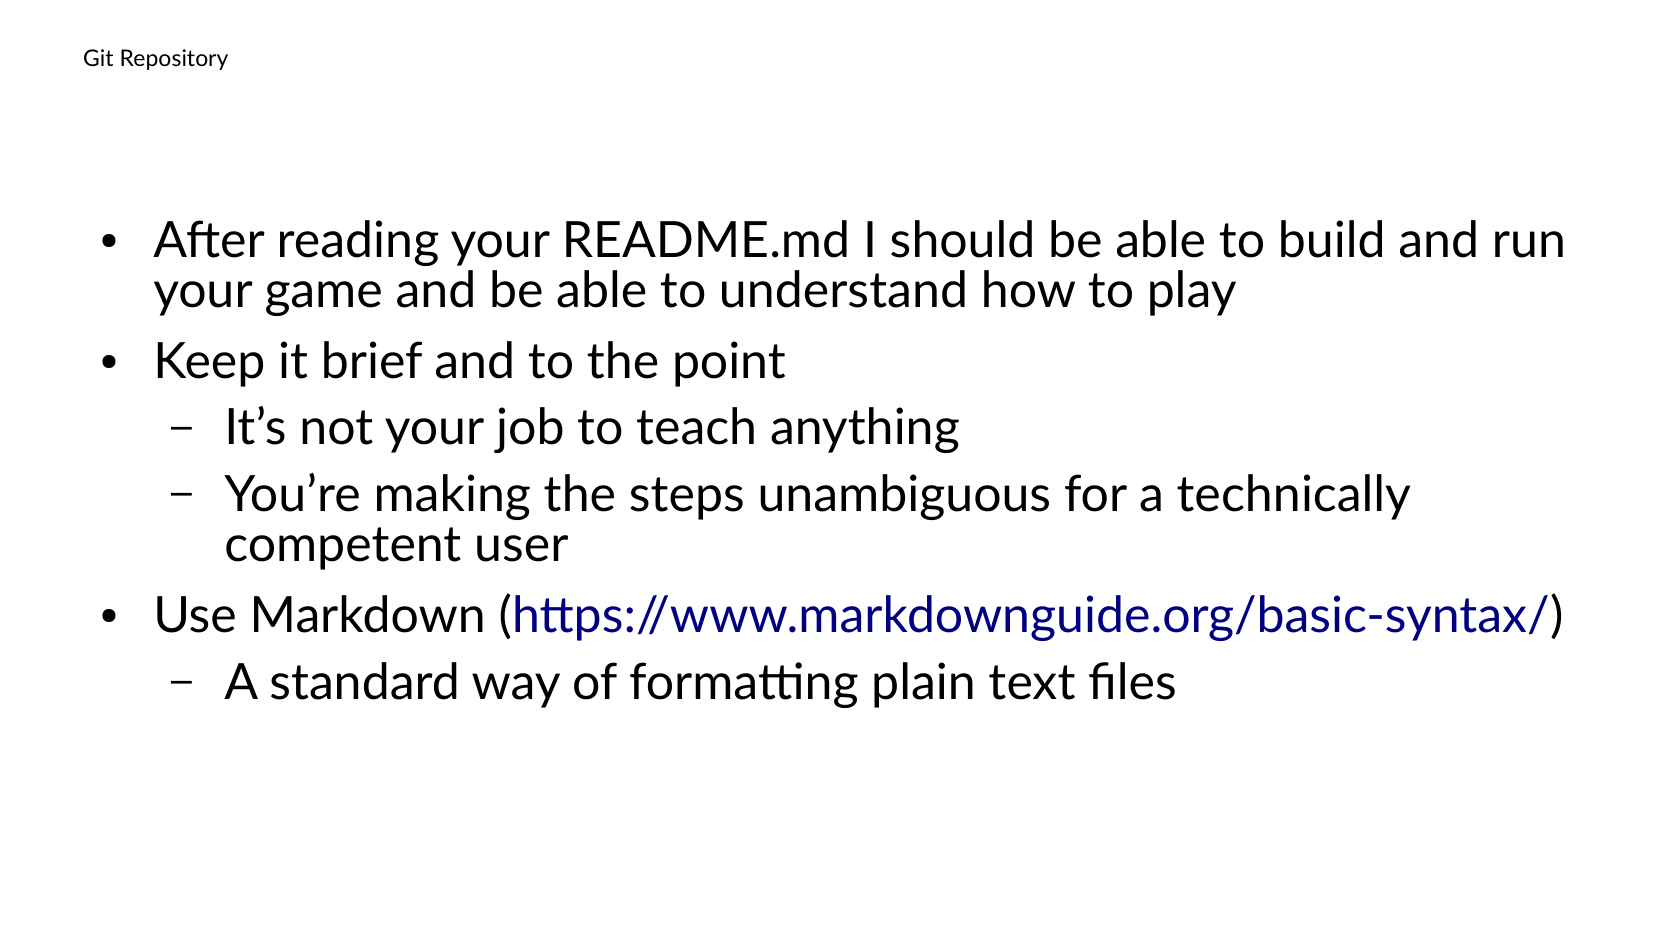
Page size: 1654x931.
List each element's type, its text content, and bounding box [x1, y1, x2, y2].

title Git Repository [83, 0, 1571, 119]
list After reading your README.md I should be able to build and run your game and be able to understand how to play Keep it brief and to the point It’s not your job to teach anything You’re making the steps unambiguous for a technically competent user Use Markdown (https://www.markdownguide.org/basic-syntax/) A standard way of formatting plain text files [82, 217, 1571, 839]
